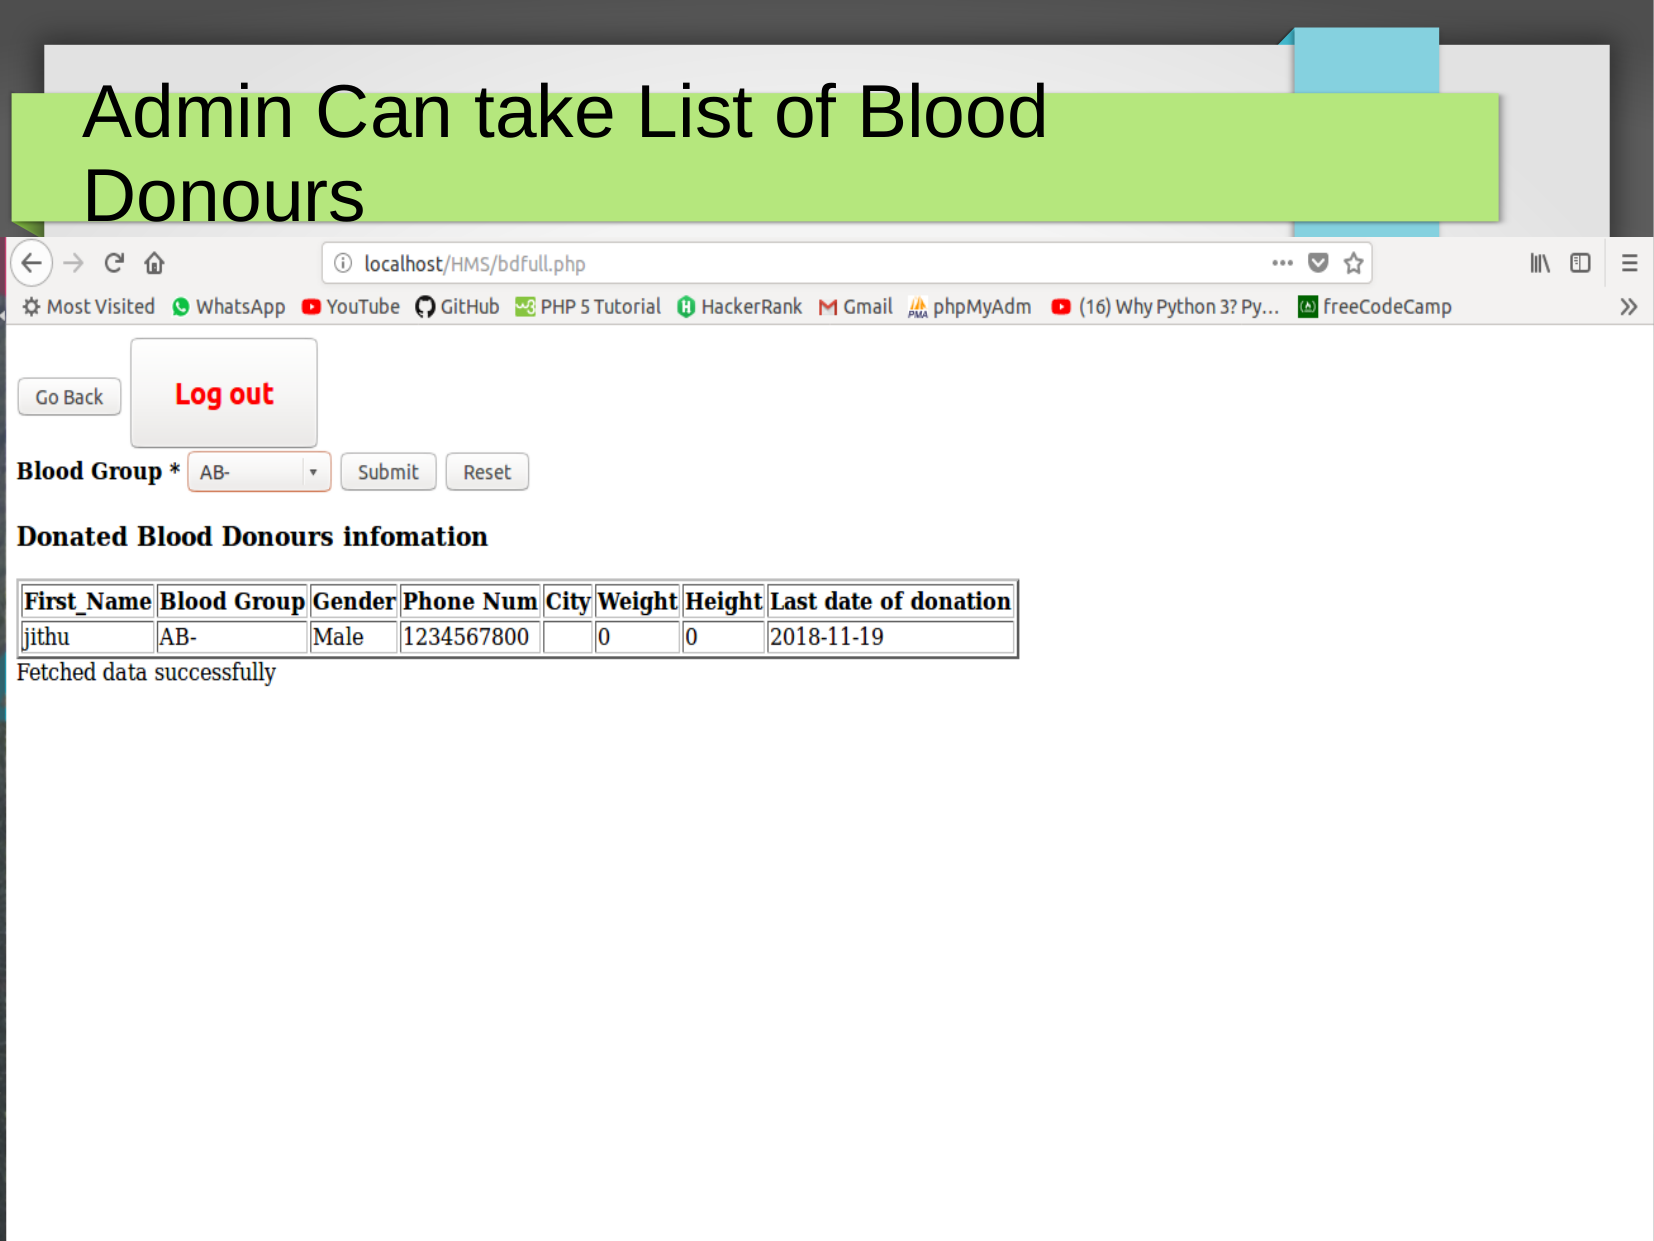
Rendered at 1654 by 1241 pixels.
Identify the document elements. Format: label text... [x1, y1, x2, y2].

title Admin Can take List of Blood Donours [82, 69, 1264, 237]
picture [0, 0, 1654, 1241]
